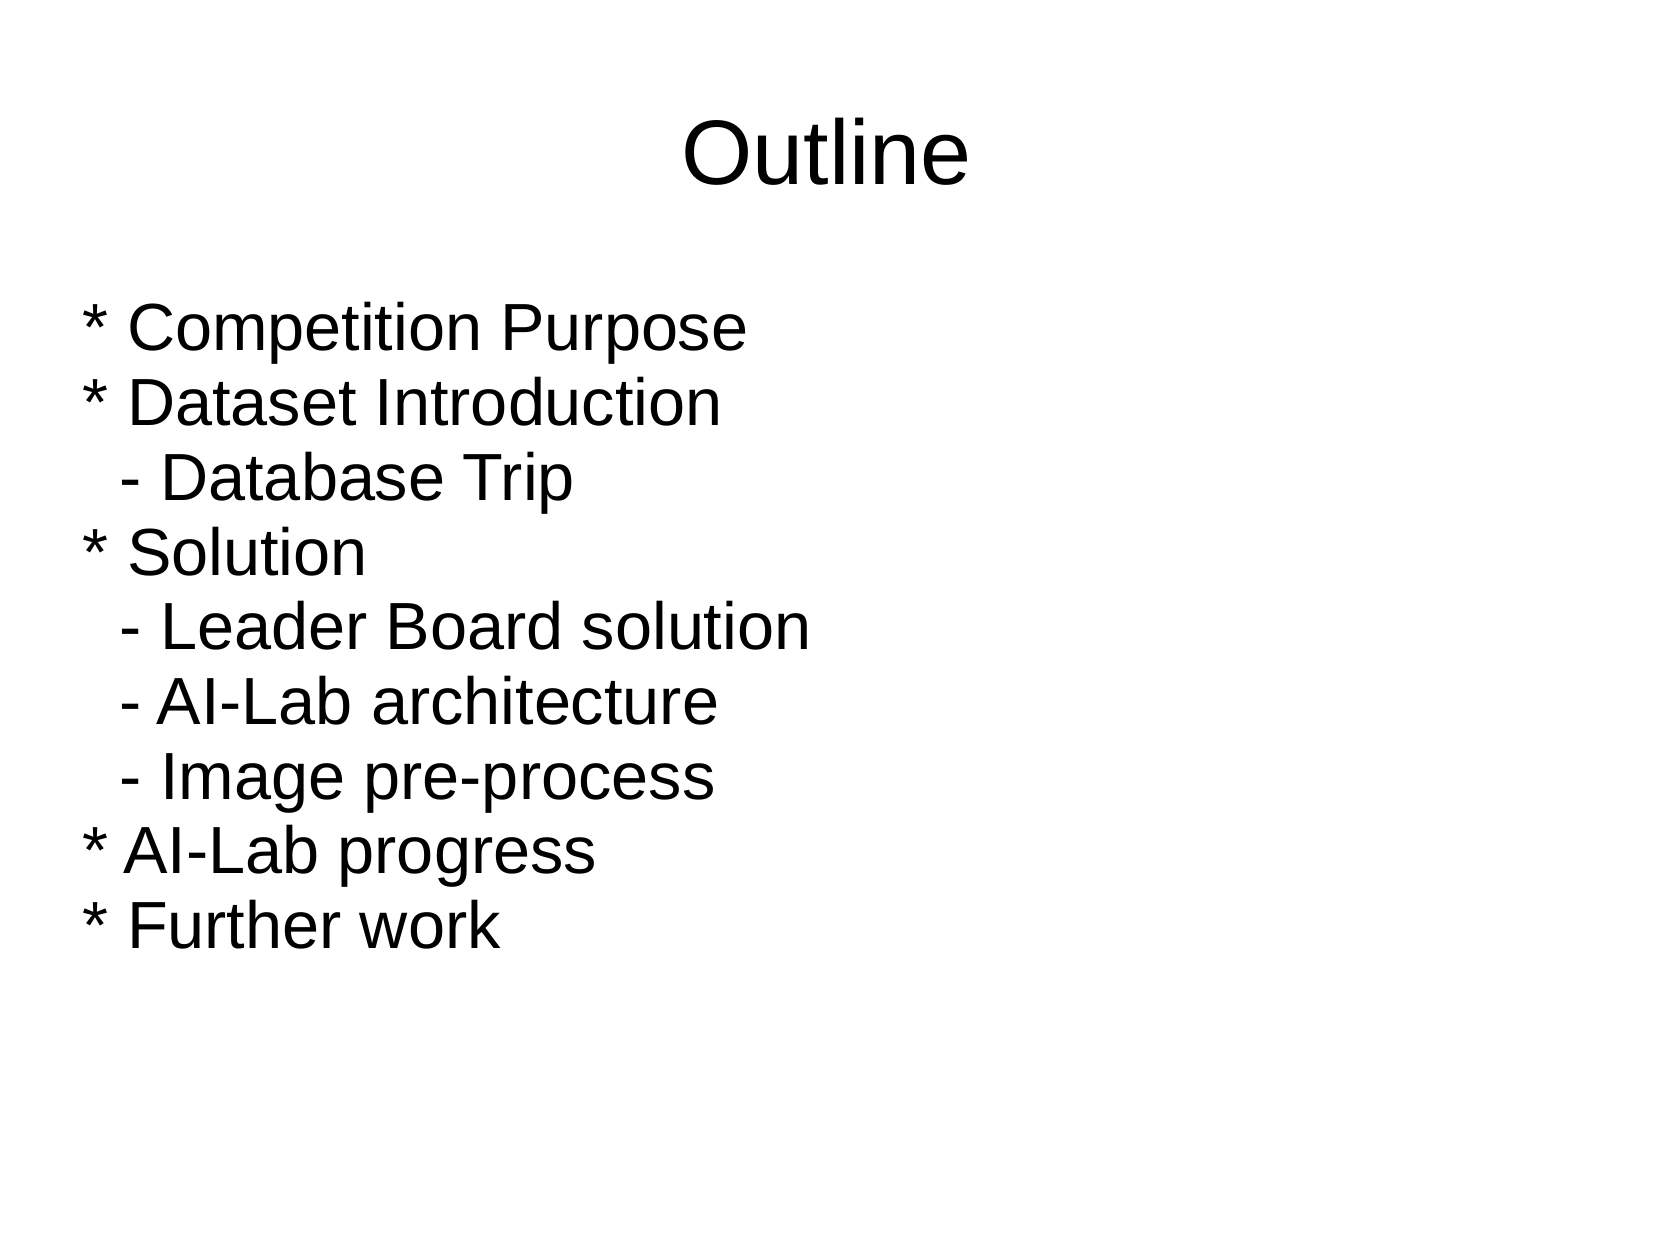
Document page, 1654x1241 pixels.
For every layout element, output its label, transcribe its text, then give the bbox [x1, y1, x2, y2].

title Outline [82, 49, 1571, 257]
subtitle * Competition Purpose * Dataset Introduction - Database Trip * Solution - Leader Board solution - AI-Lab architecture - Image pre-process * AI-Lab progress * Further work [82, 290, 1571, 1010]
